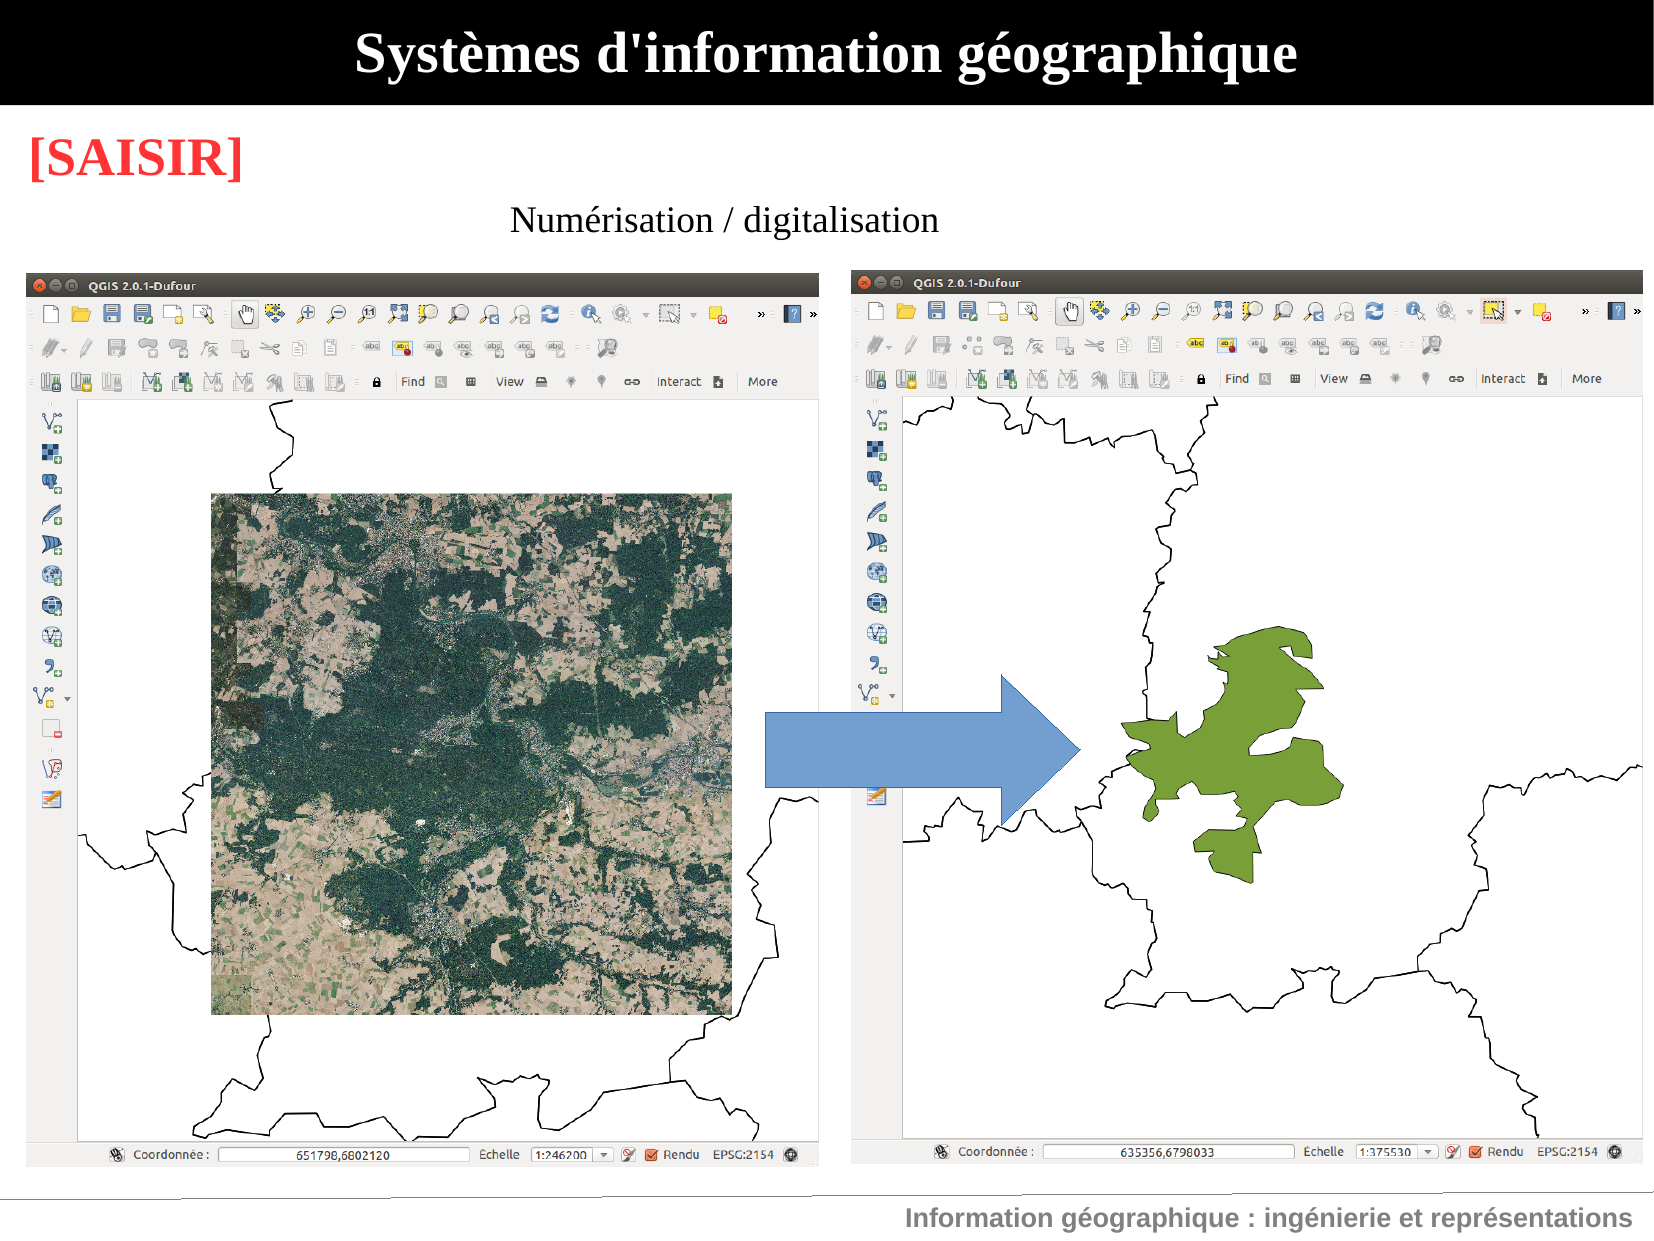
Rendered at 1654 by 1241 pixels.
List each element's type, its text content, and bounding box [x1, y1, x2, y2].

text_box [765, 674, 1081, 826]
title Systèmes d'information géographique [0, 0, 1654, 106]
picture [851, 270, 1643, 1165]
text_box [SAISIR] [13, 119, 261, 197]
text_box Numérisation / digitalisation [495, 191, 956, 249]
picture [26, 273, 819, 1167]
